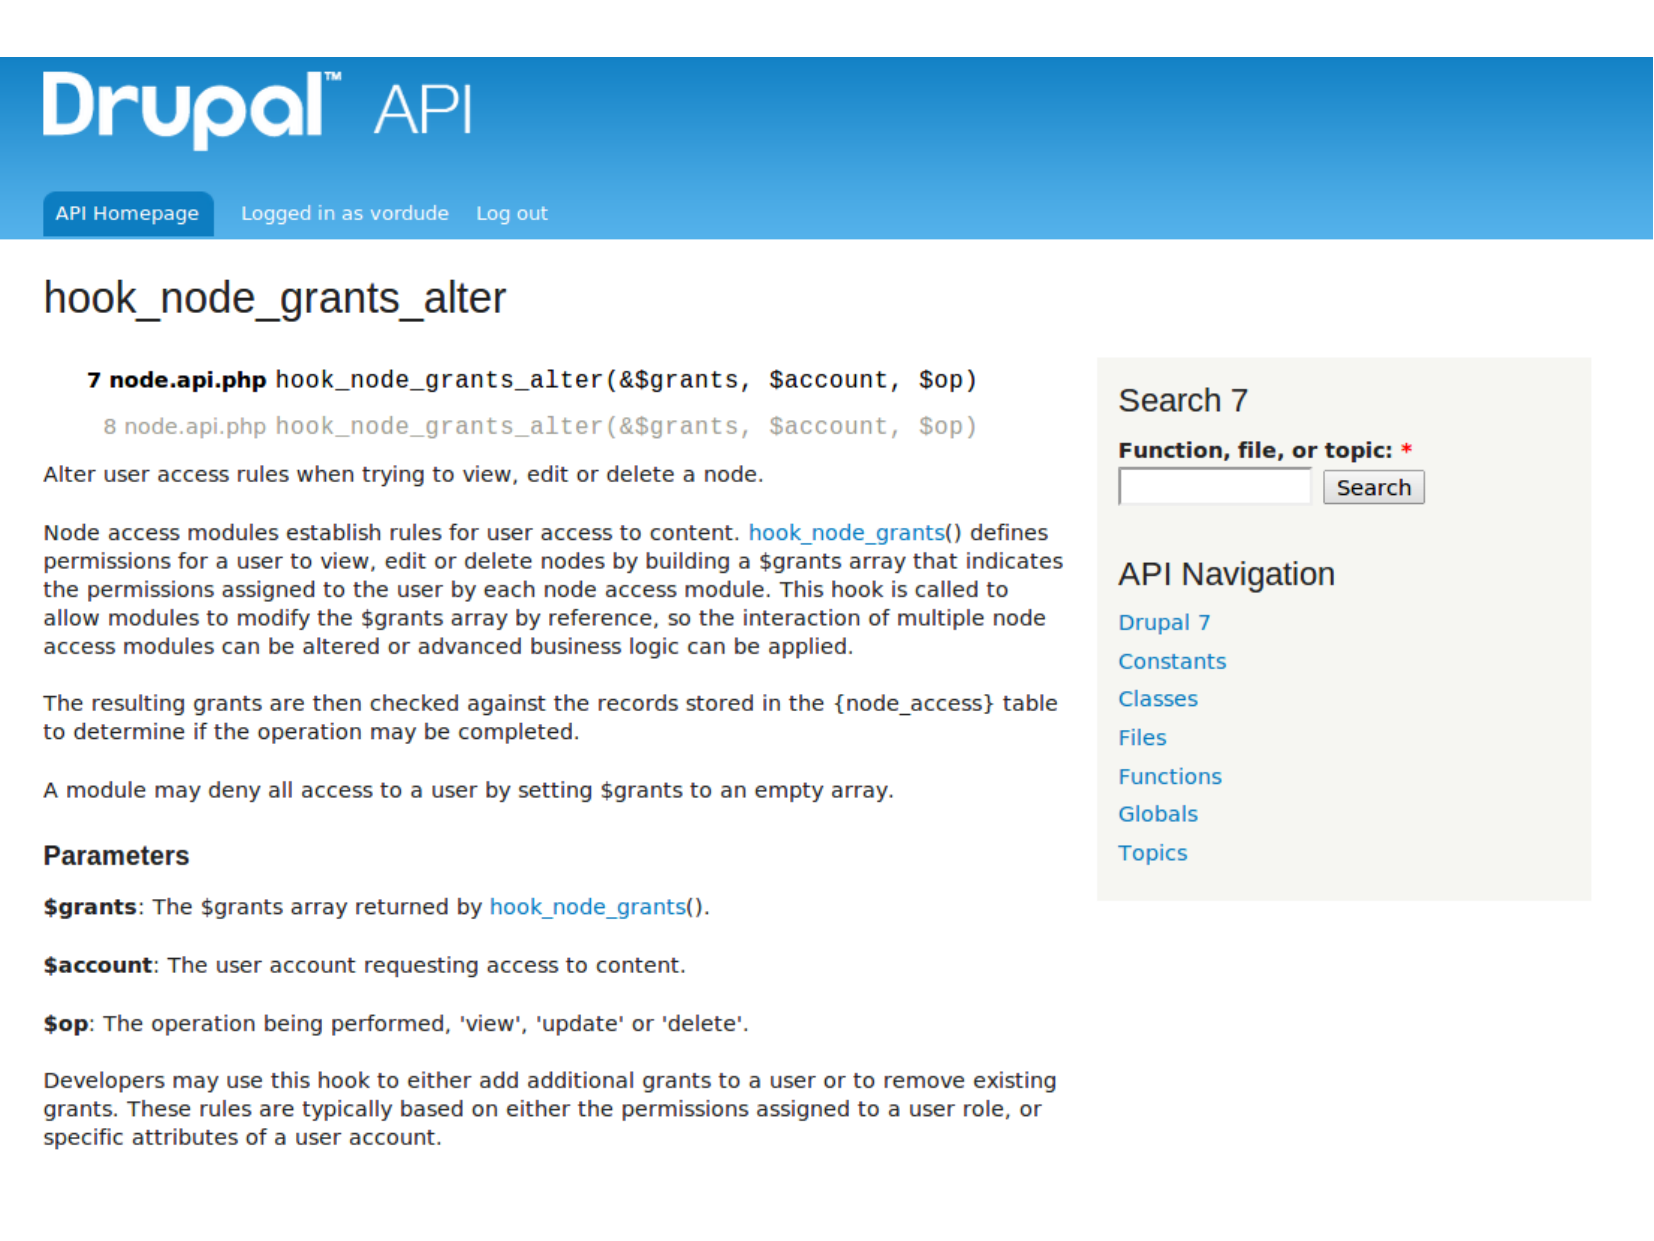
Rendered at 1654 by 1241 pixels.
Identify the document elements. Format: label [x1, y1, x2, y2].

picture [0, 57, 1653, 1170]
